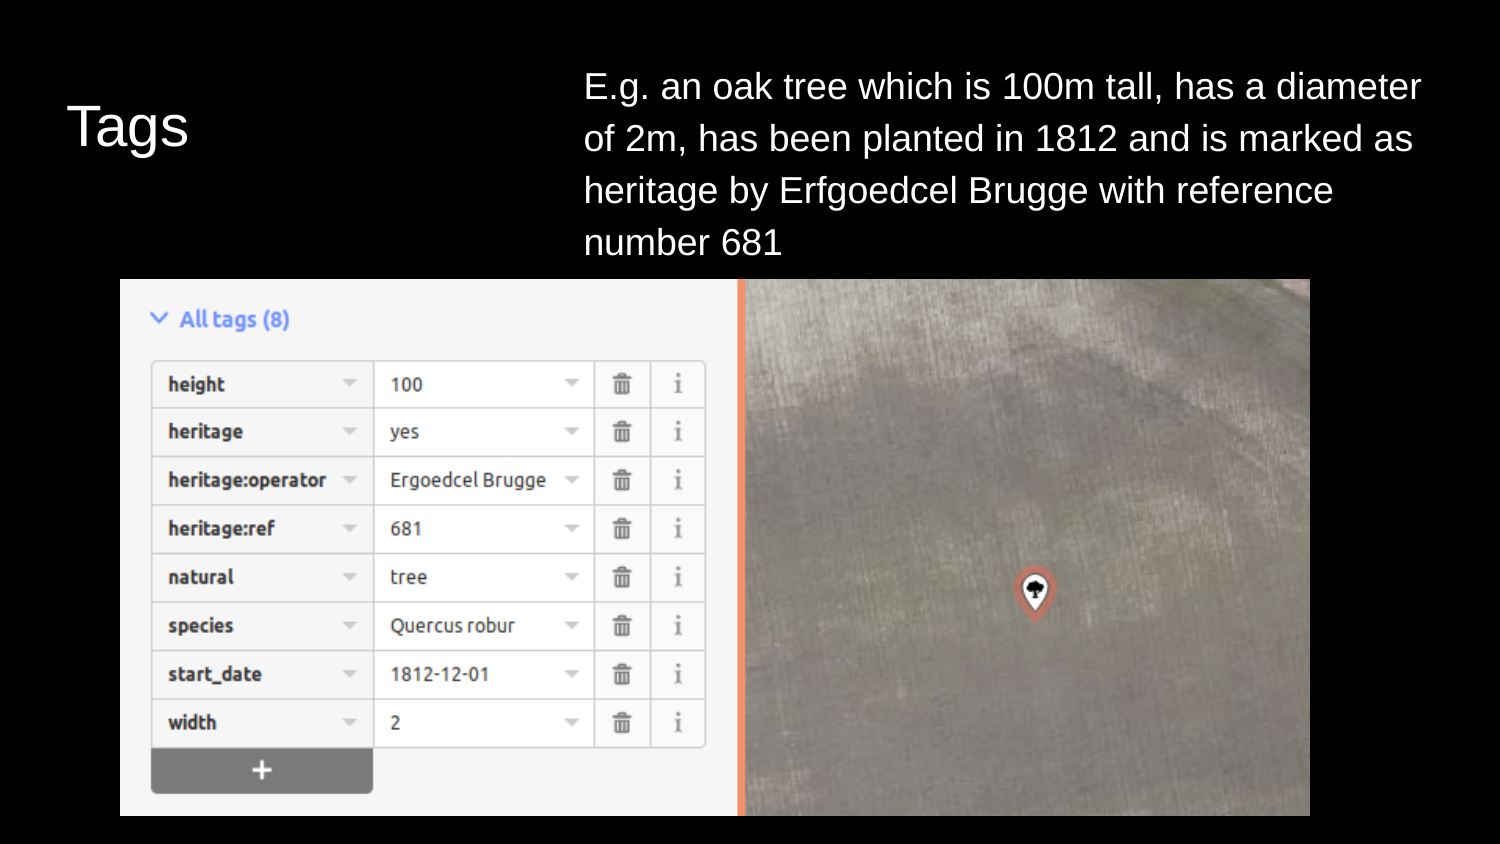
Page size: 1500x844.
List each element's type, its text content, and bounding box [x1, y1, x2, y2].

title Tags [1444, 72, 1449, 167]
title Tags [51, 72, 568, 167]
picture [120, 279, 1310, 816]
list E.g. an oak tree which is 100m tall, has a diameter of 2m, has been planted in 1812 and is marked as heritage by Erfgoedcel Brugge with reference number 681 [568, 0, 1444, 523]
